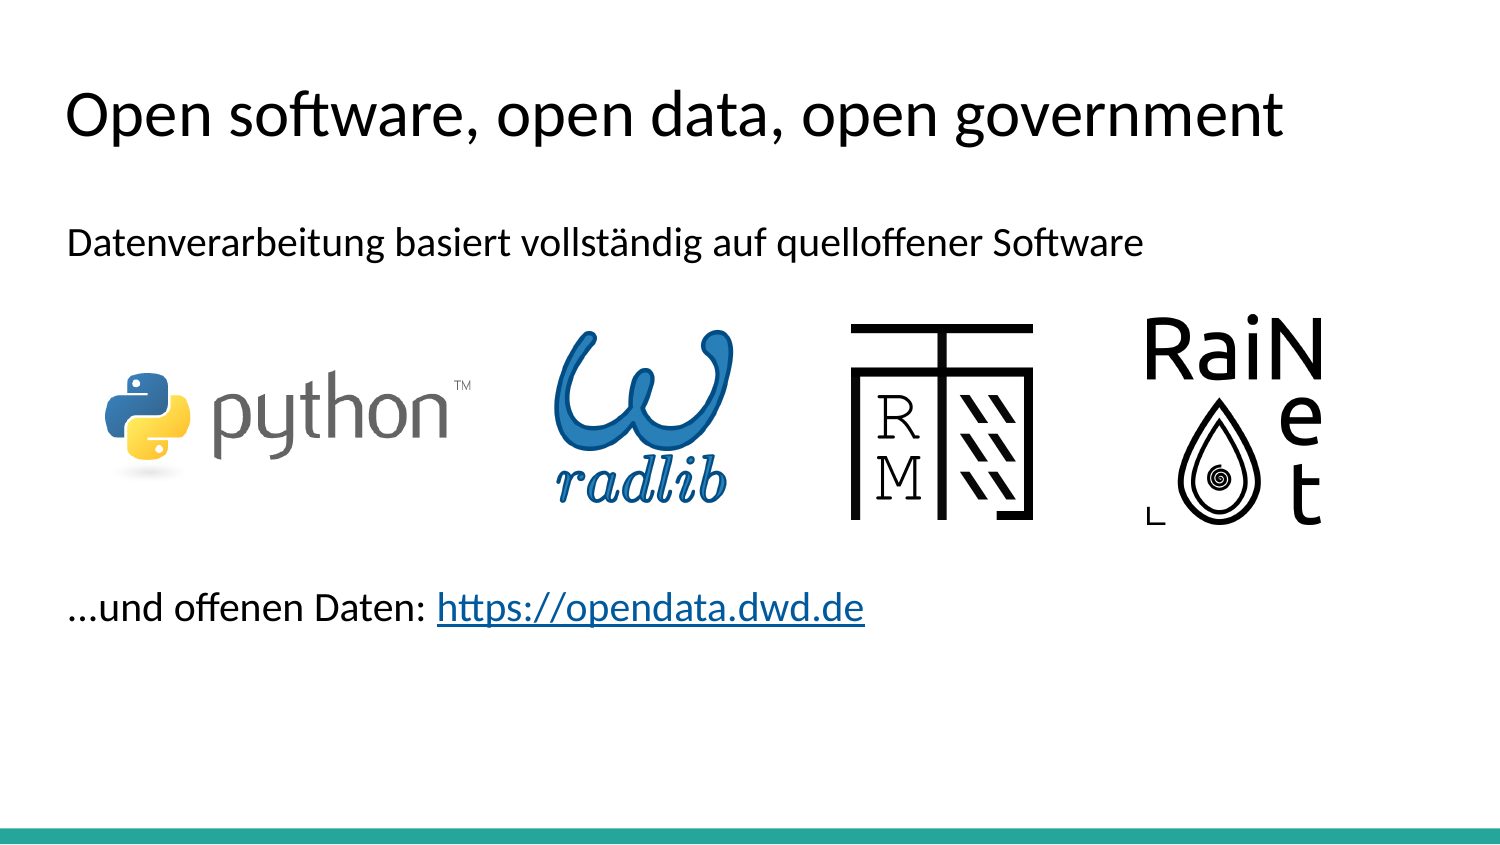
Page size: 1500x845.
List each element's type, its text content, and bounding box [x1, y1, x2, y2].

picture [529, 316, 750, 536]
picture [851, 324, 1033, 520]
picture [1147, 314, 1321, 526]
text_box Datenverarbeitung basiert vollständig auf quelloffener Software ...und offenen Daten: https://opendata.dwd.de [33, 192, 1431, 750]
text_box Open software, open data, open government [51, 55, 1449, 156]
picture [44, 347, 506, 506]
